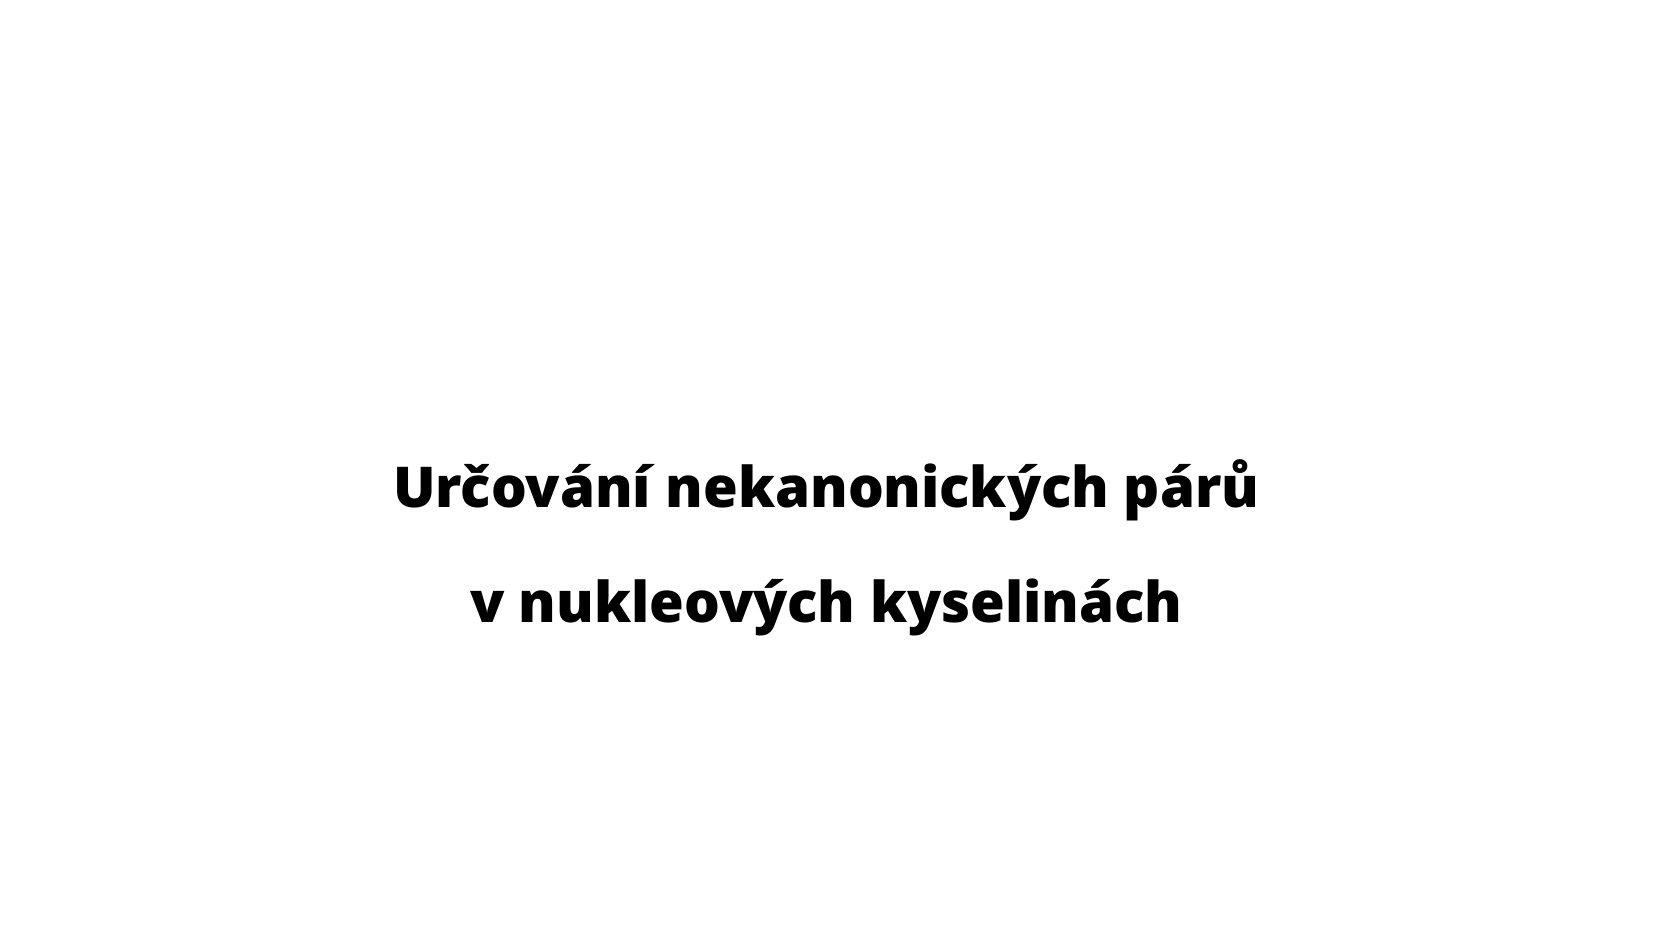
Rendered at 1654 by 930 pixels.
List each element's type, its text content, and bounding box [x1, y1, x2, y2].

title Určování nekanonických párů v nukleových kyselinách [58, 408, 1594, 640]
